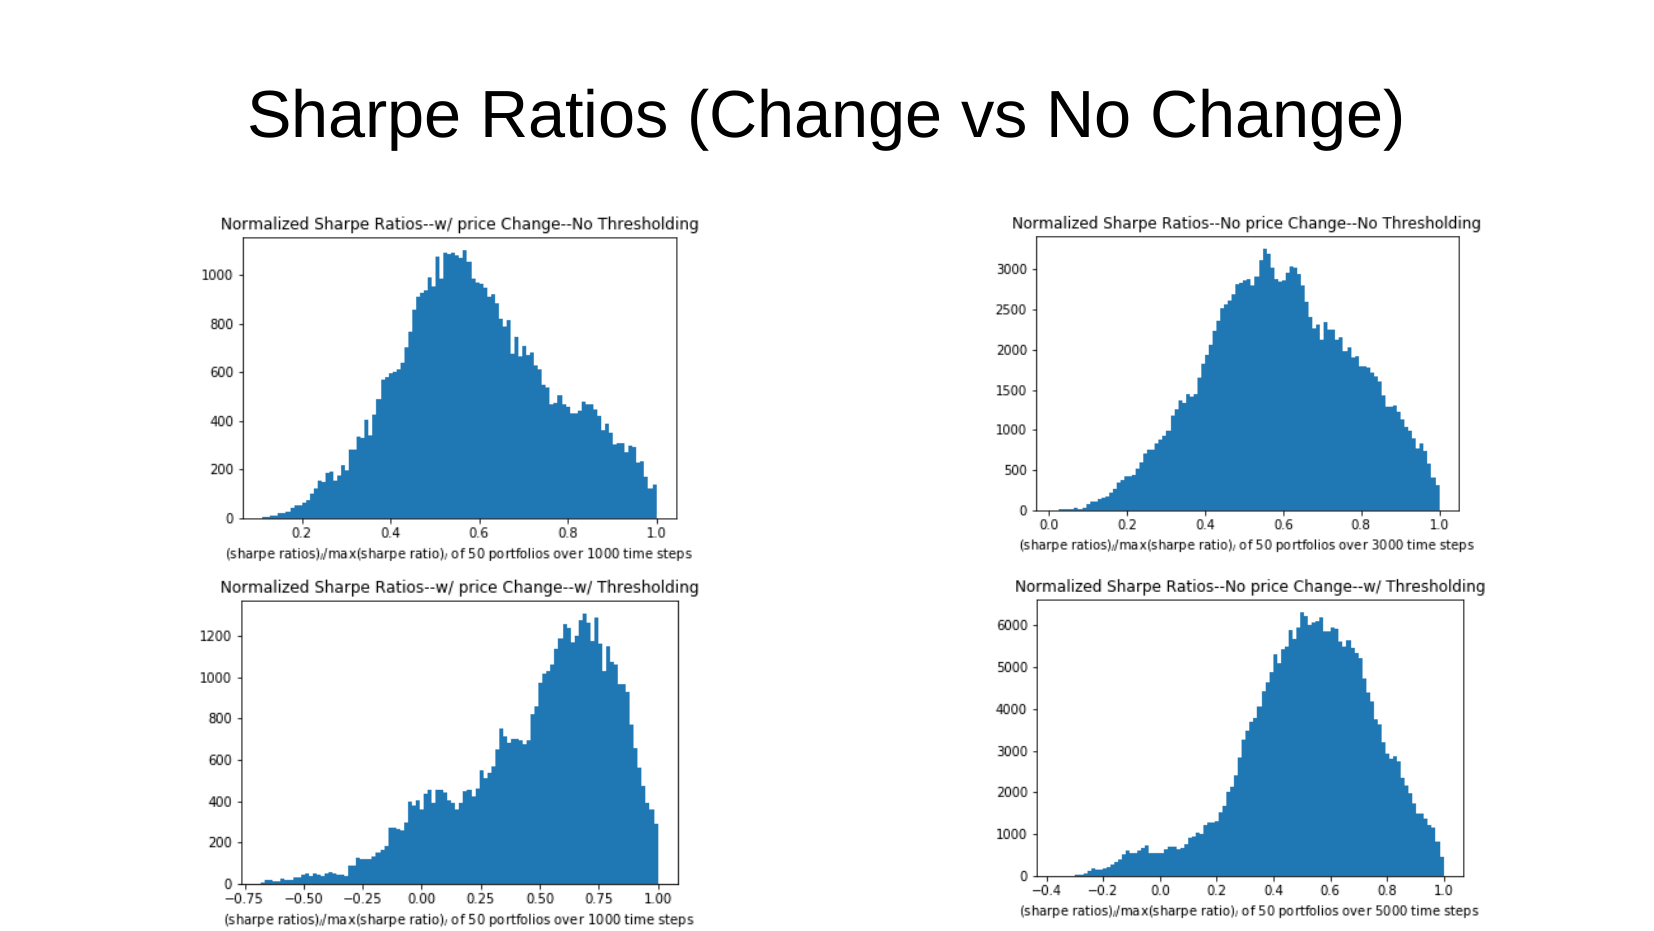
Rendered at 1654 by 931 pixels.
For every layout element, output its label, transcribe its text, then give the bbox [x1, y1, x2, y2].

picture [968, 192, 1518, 922]
picture [171, 192, 734, 931]
title Sharpe Ratios (Change vs No Change) [82, 37, 1571, 193]
